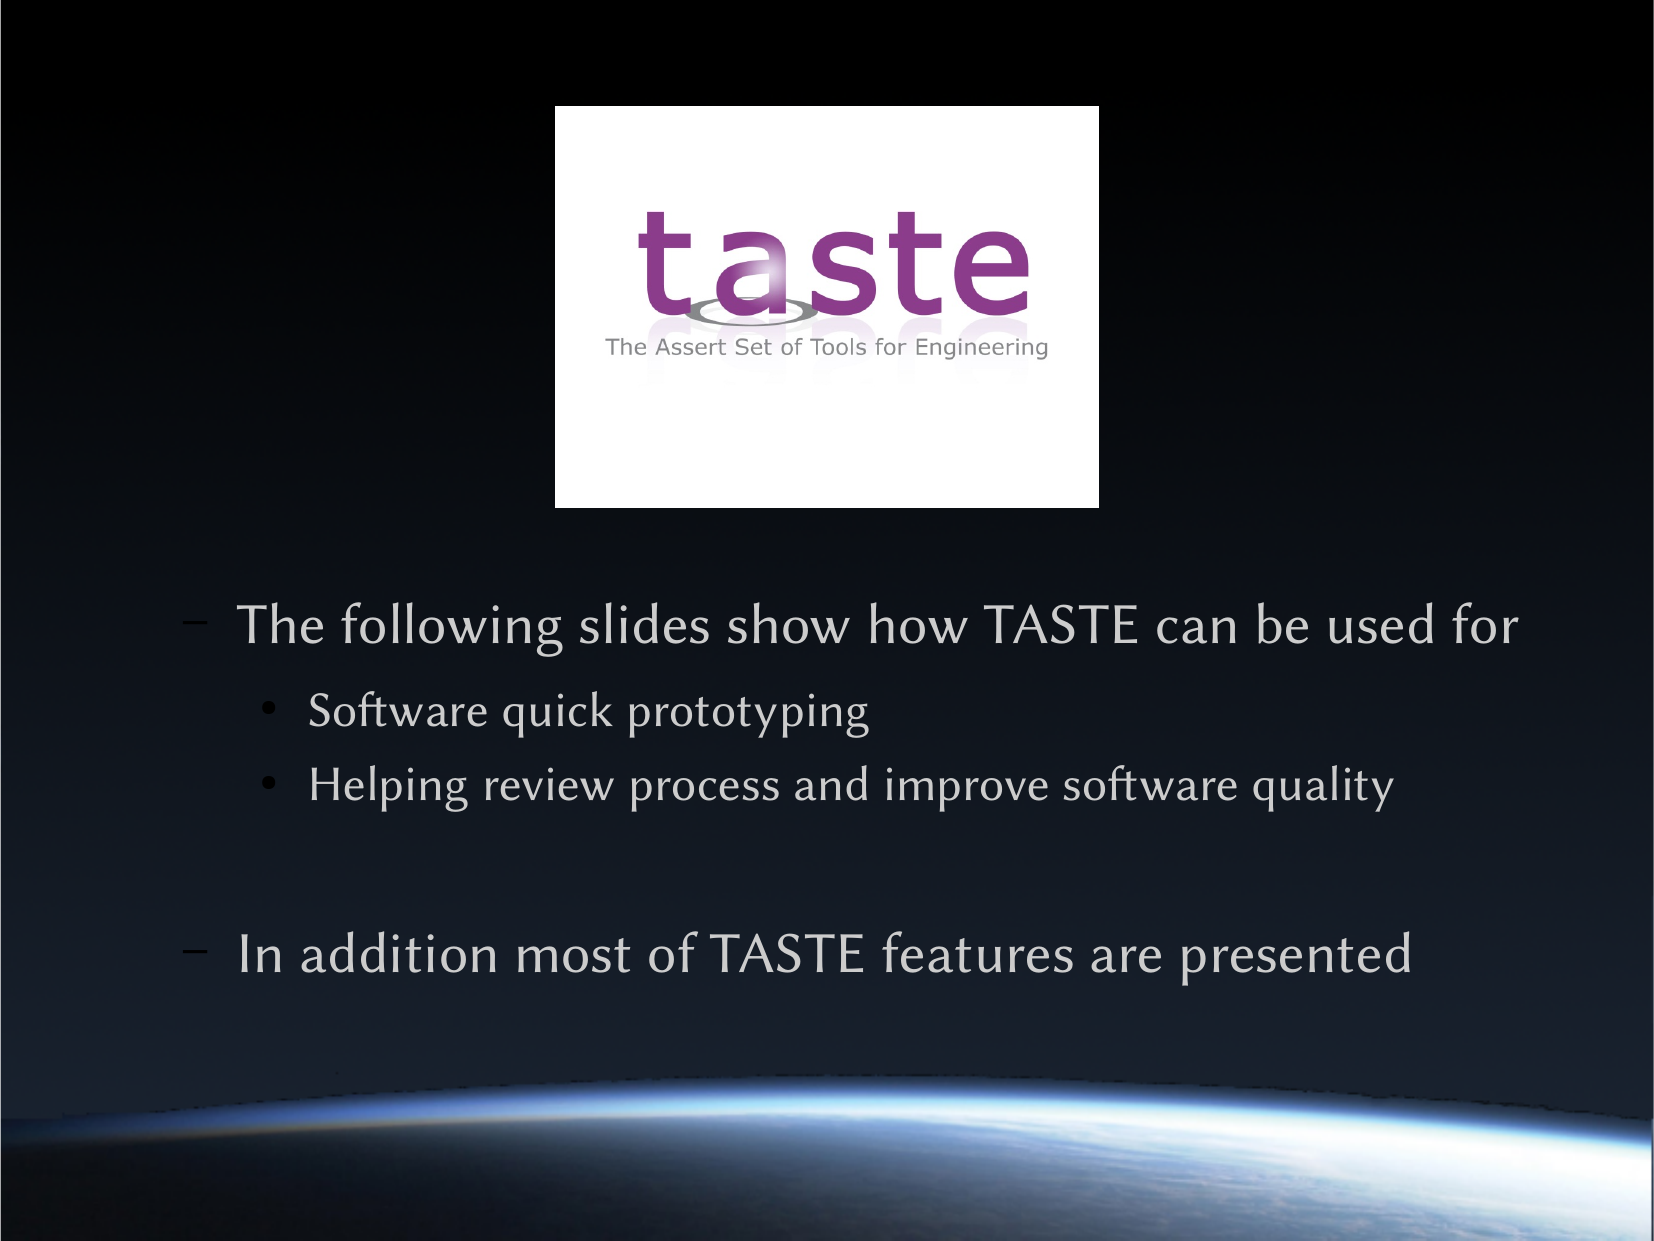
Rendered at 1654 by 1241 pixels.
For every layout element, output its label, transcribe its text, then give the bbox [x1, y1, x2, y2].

picture [0, 0, 1654, 1241]
list The following slides show how TASTE can be used for Software quick prototyping Helping review process and improve software quality In addition most of TASTE features are presented [94, 485, 1550, 1205]
